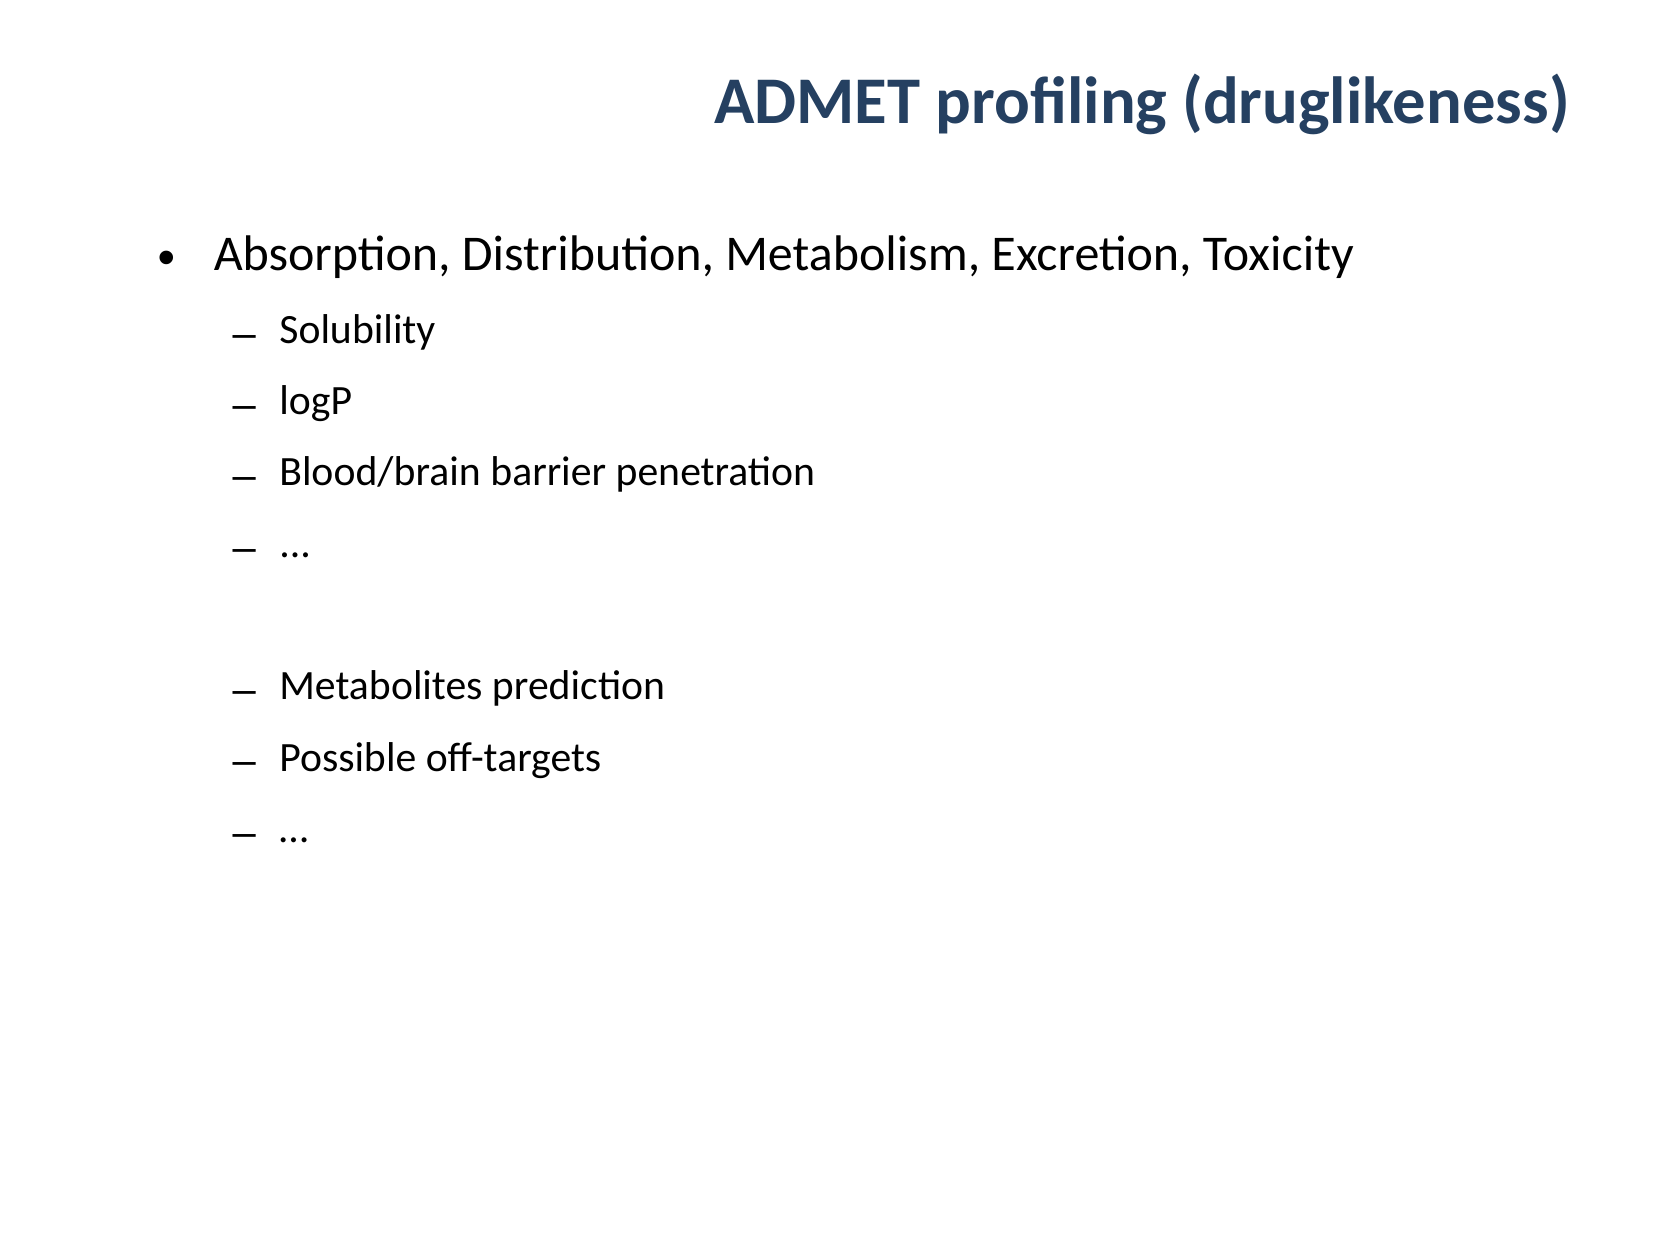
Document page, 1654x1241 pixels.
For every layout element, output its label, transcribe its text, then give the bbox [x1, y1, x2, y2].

list Absorption, Distribution, Metabolism, Excretion, Toxicity Solubility logP Blood/brain barrier penetration ... Metabolites prediction Possible off-targets … [142, 225, 1531, 1080]
title ADMET profiling (druglikeness) [82, 49, 1571, 166]
